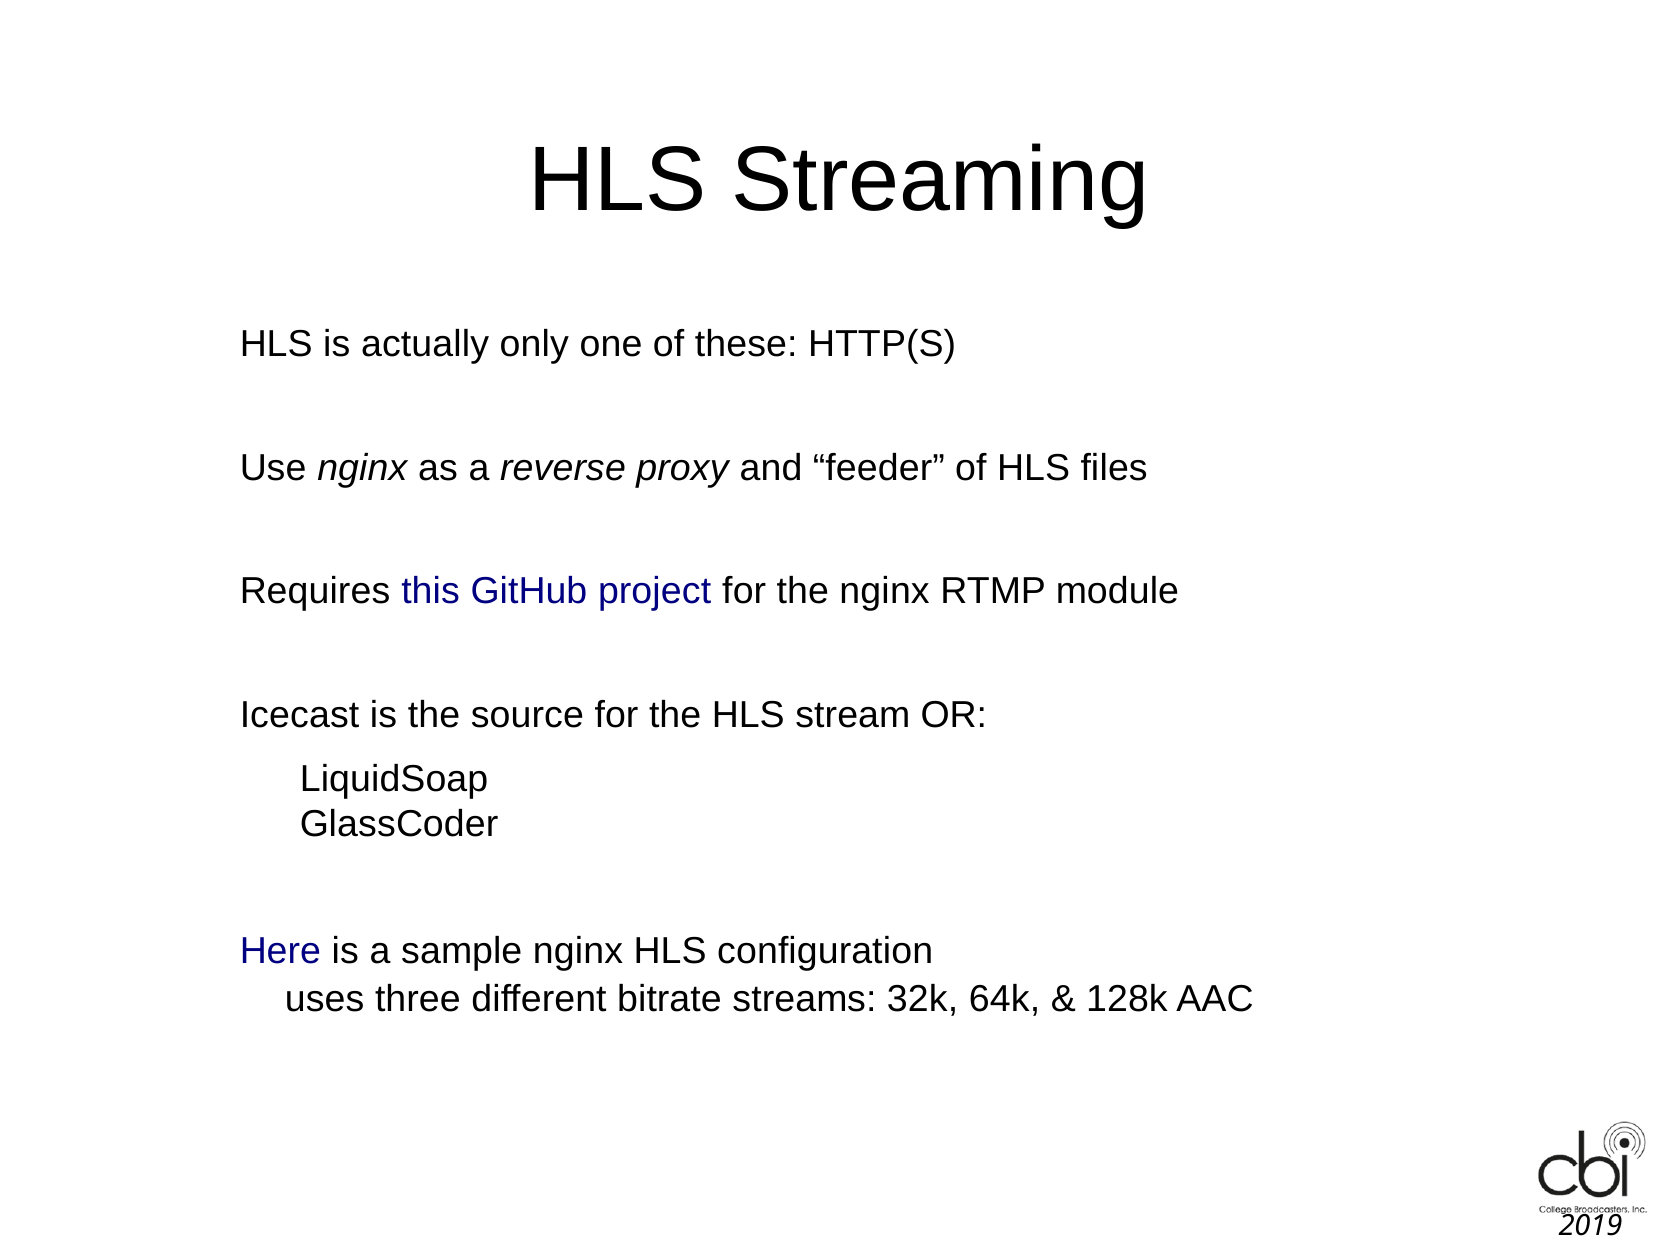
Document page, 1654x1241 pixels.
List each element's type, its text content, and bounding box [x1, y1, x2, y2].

text_box Requires this GitHub project for the nginx RTMP module [225, 562, 1195, 620]
text_box uses three different bitrate streams: 32k, 64k, & 128k AAC [270, 970, 1271, 1028]
picture [1529, 1120, 1654, 1216]
text_box HLS Streaming [513, 120, 1165, 238]
text_box HLS is actually only one of these: HTTP(S) [225, 315, 973, 372]
text_box Use nginx as a reverse proxy and “feeder” of HLS files [225, 438, 1412, 496]
text_box LiquidSoap [285, 750, 504, 795]
text_box GlassCoder [285, 795, 514, 853]
text_box Icecast is the source for the HLS stream OR: [225, 686, 1004, 744]
text_box Here is a sample nginx HLS configuration [225, 922, 950, 980]
